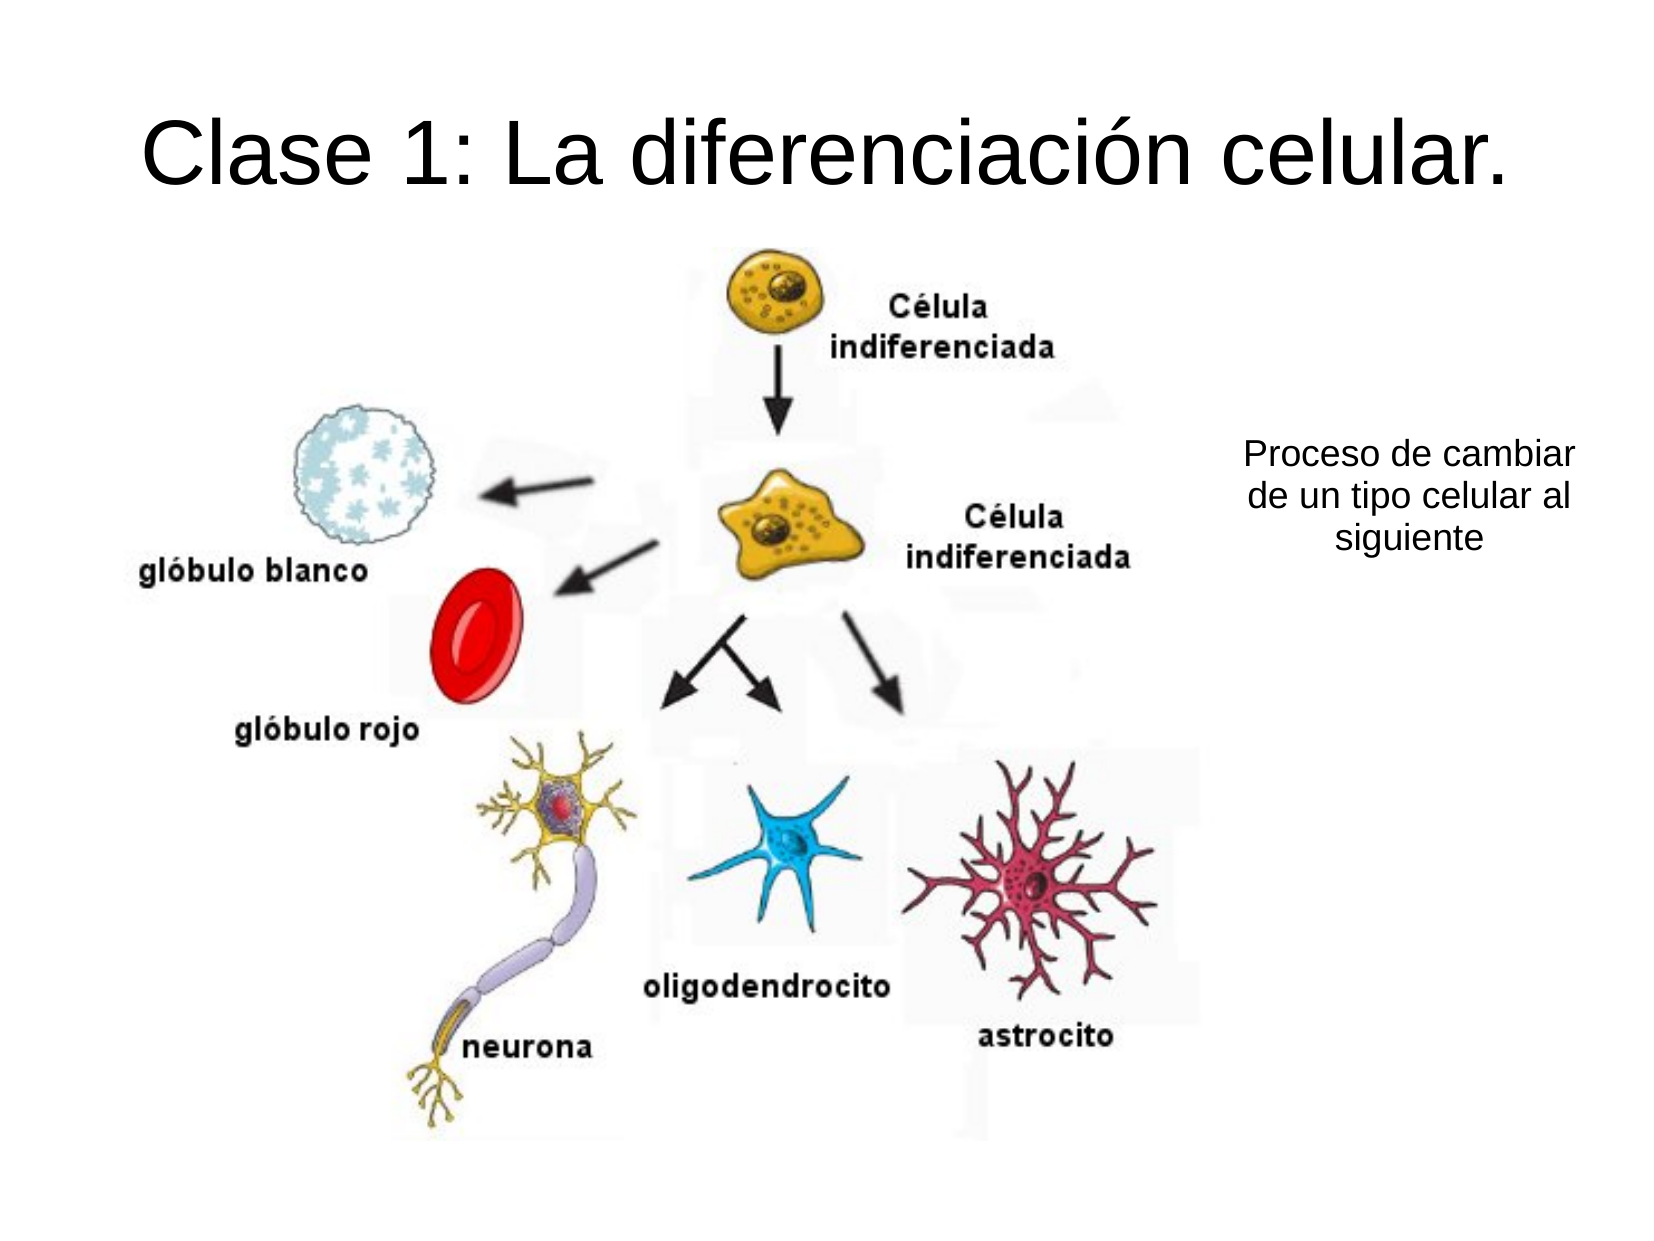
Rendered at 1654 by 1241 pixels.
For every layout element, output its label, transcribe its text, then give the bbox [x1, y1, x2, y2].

picture [71, 247, 1252, 1141]
title Clase 1: La diferenciación celular. [82, 49, 1571, 257]
text_box Proceso de cambiar de un tipo celular al siguiente [1228, 425, 1595, 591]
